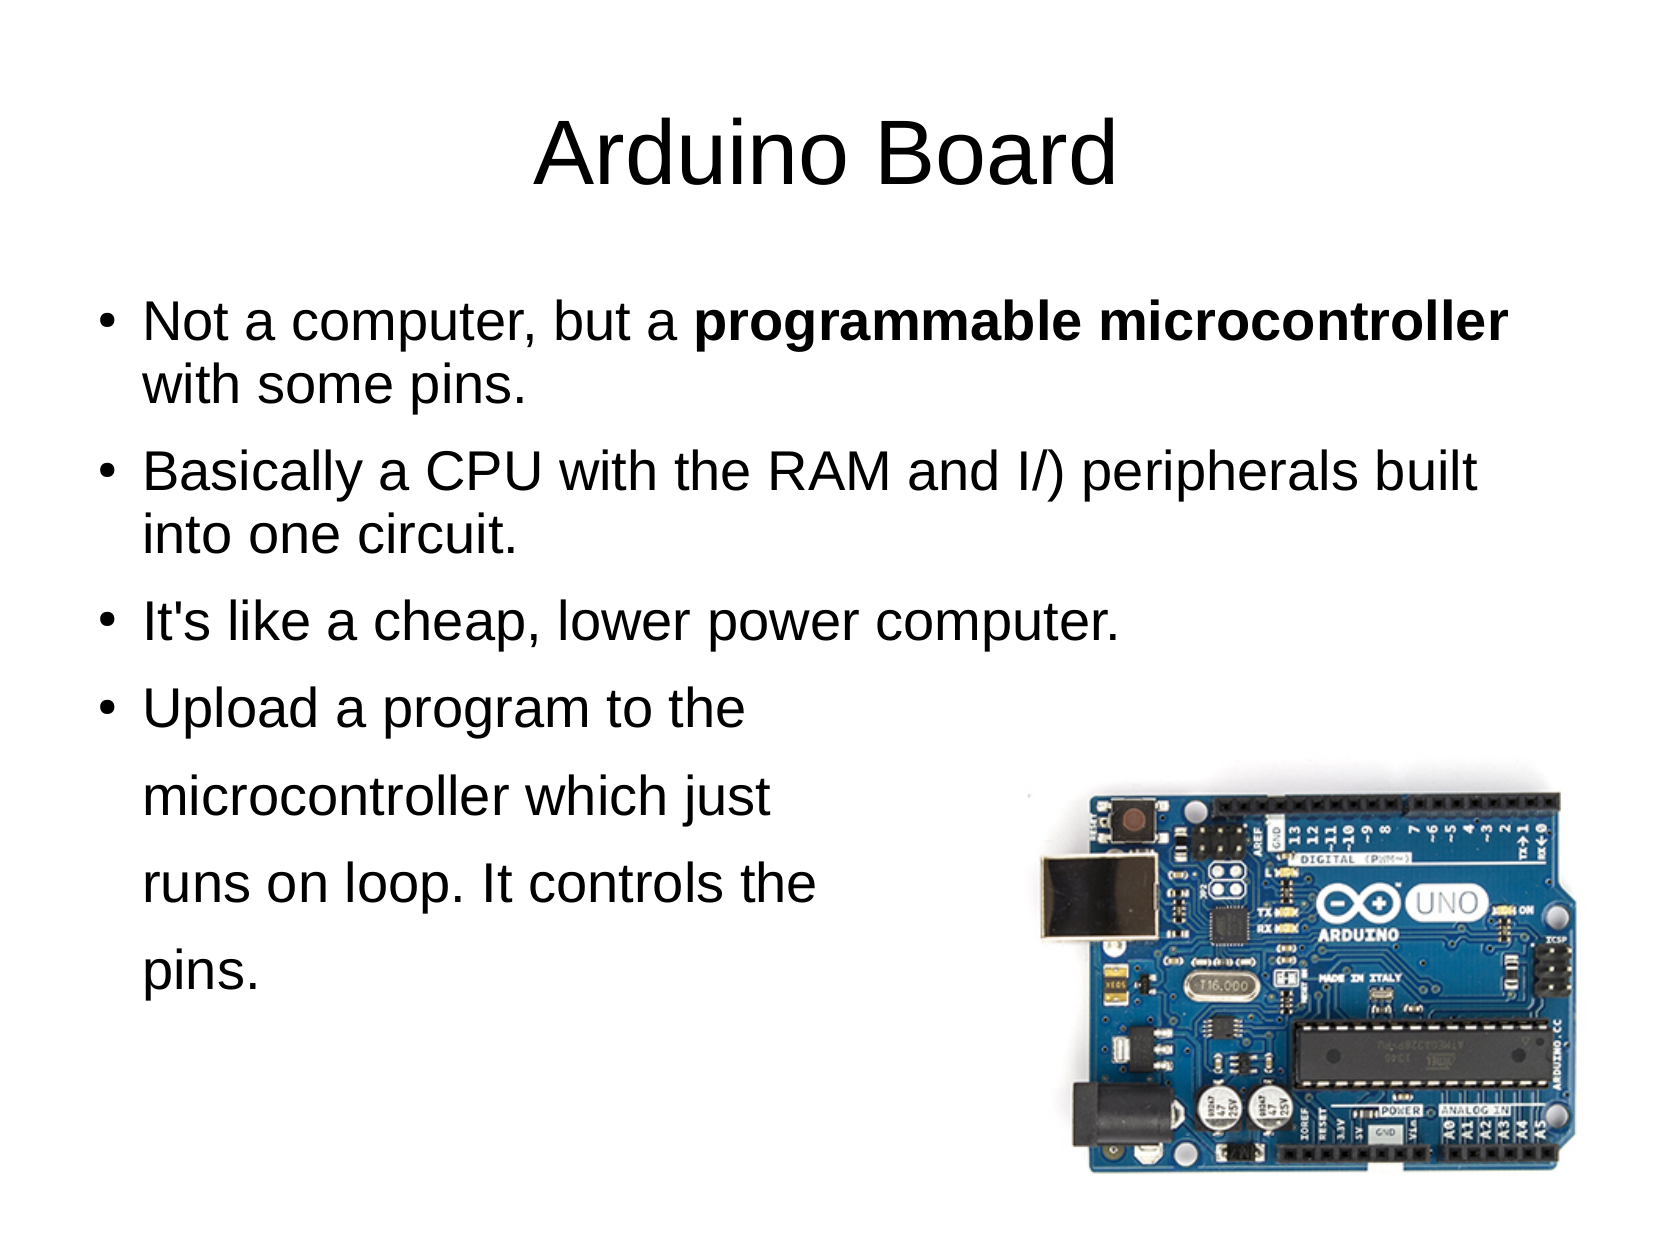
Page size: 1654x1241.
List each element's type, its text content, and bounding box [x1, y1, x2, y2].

list Not a computer, but a programmable microcontroller with some pins. Basically a CPU with the RAM and I/) peripherals built into one circuit. It's like a cheap, lower power computer. Upload a program to the microcontroller which just runs on loop. It controls the pins. [82, 290, 1571, 1010]
picture [961, 749, 1654, 1213]
title Arduino Board [82, 49, 1571, 257]
